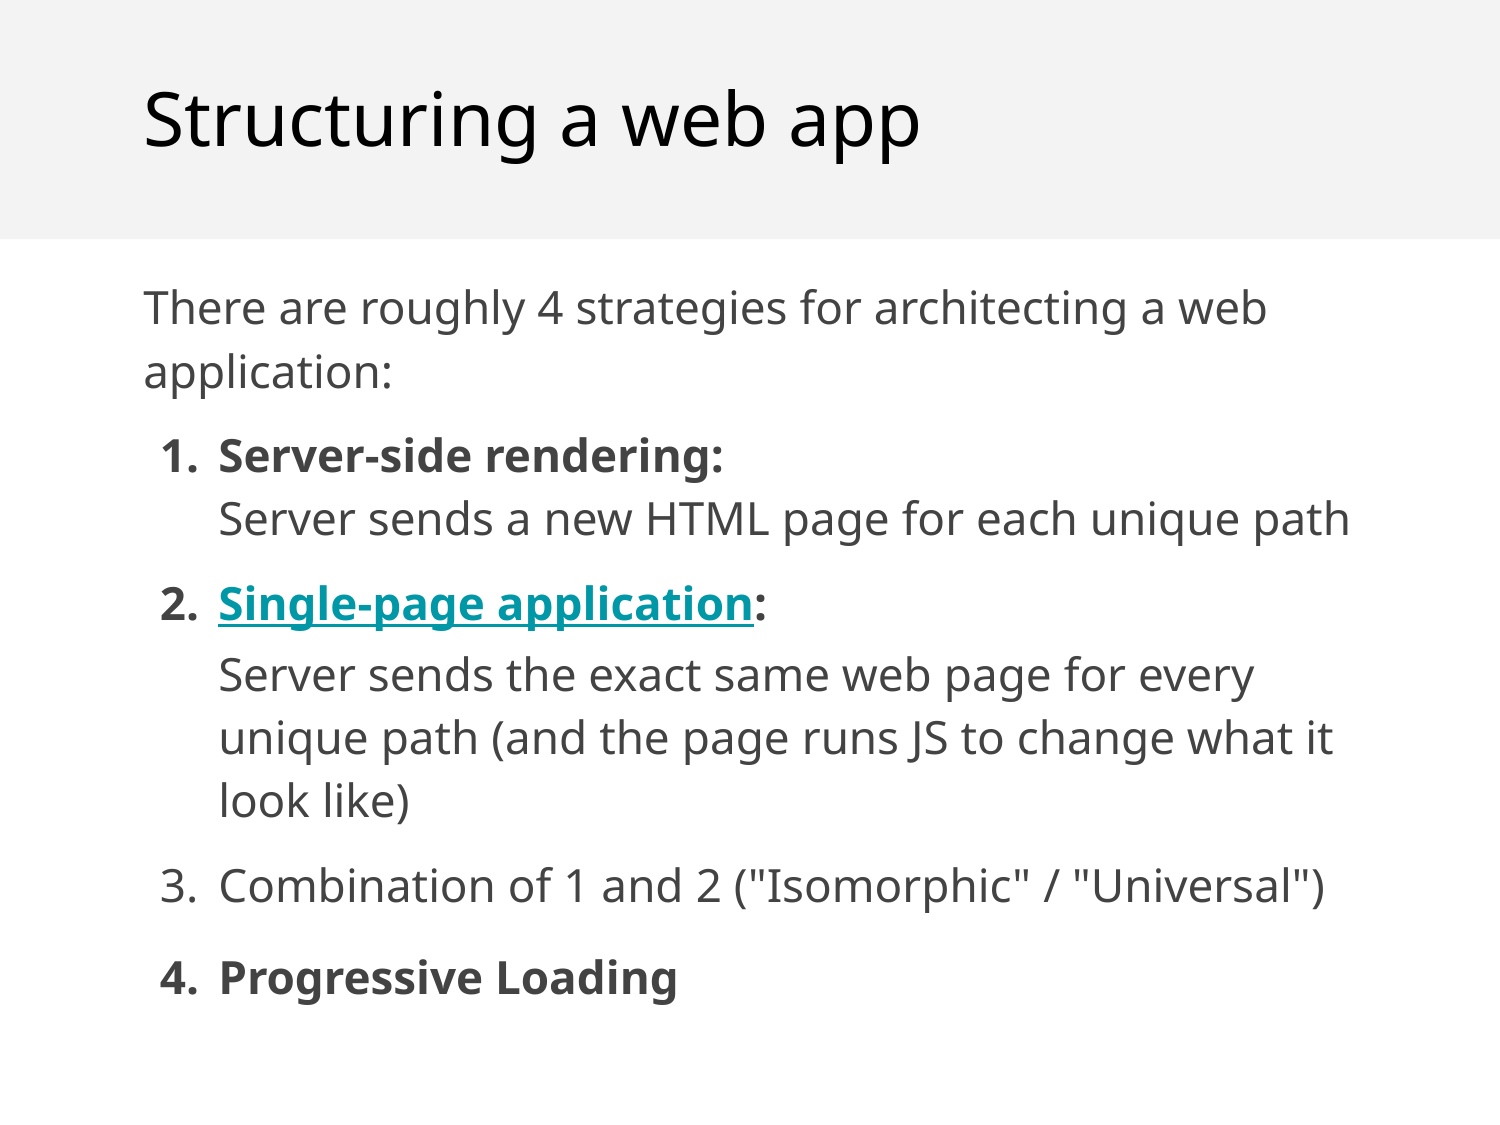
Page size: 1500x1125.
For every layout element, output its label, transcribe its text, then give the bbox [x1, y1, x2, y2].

title Structuring a web app [128, 56, 1372, 183]
list There are roughly 4 strategies for architecting a web application: Server-side rendering: Server sends a new HTML page for each unique path Single-page application: Server sends the exact same web page for every unique path (and the page runs JS to change what it look like) Combination of 1 and 2 ("Isomorphic" / "Universal") Progressive Loading [128, 255, 1372, 1004]
